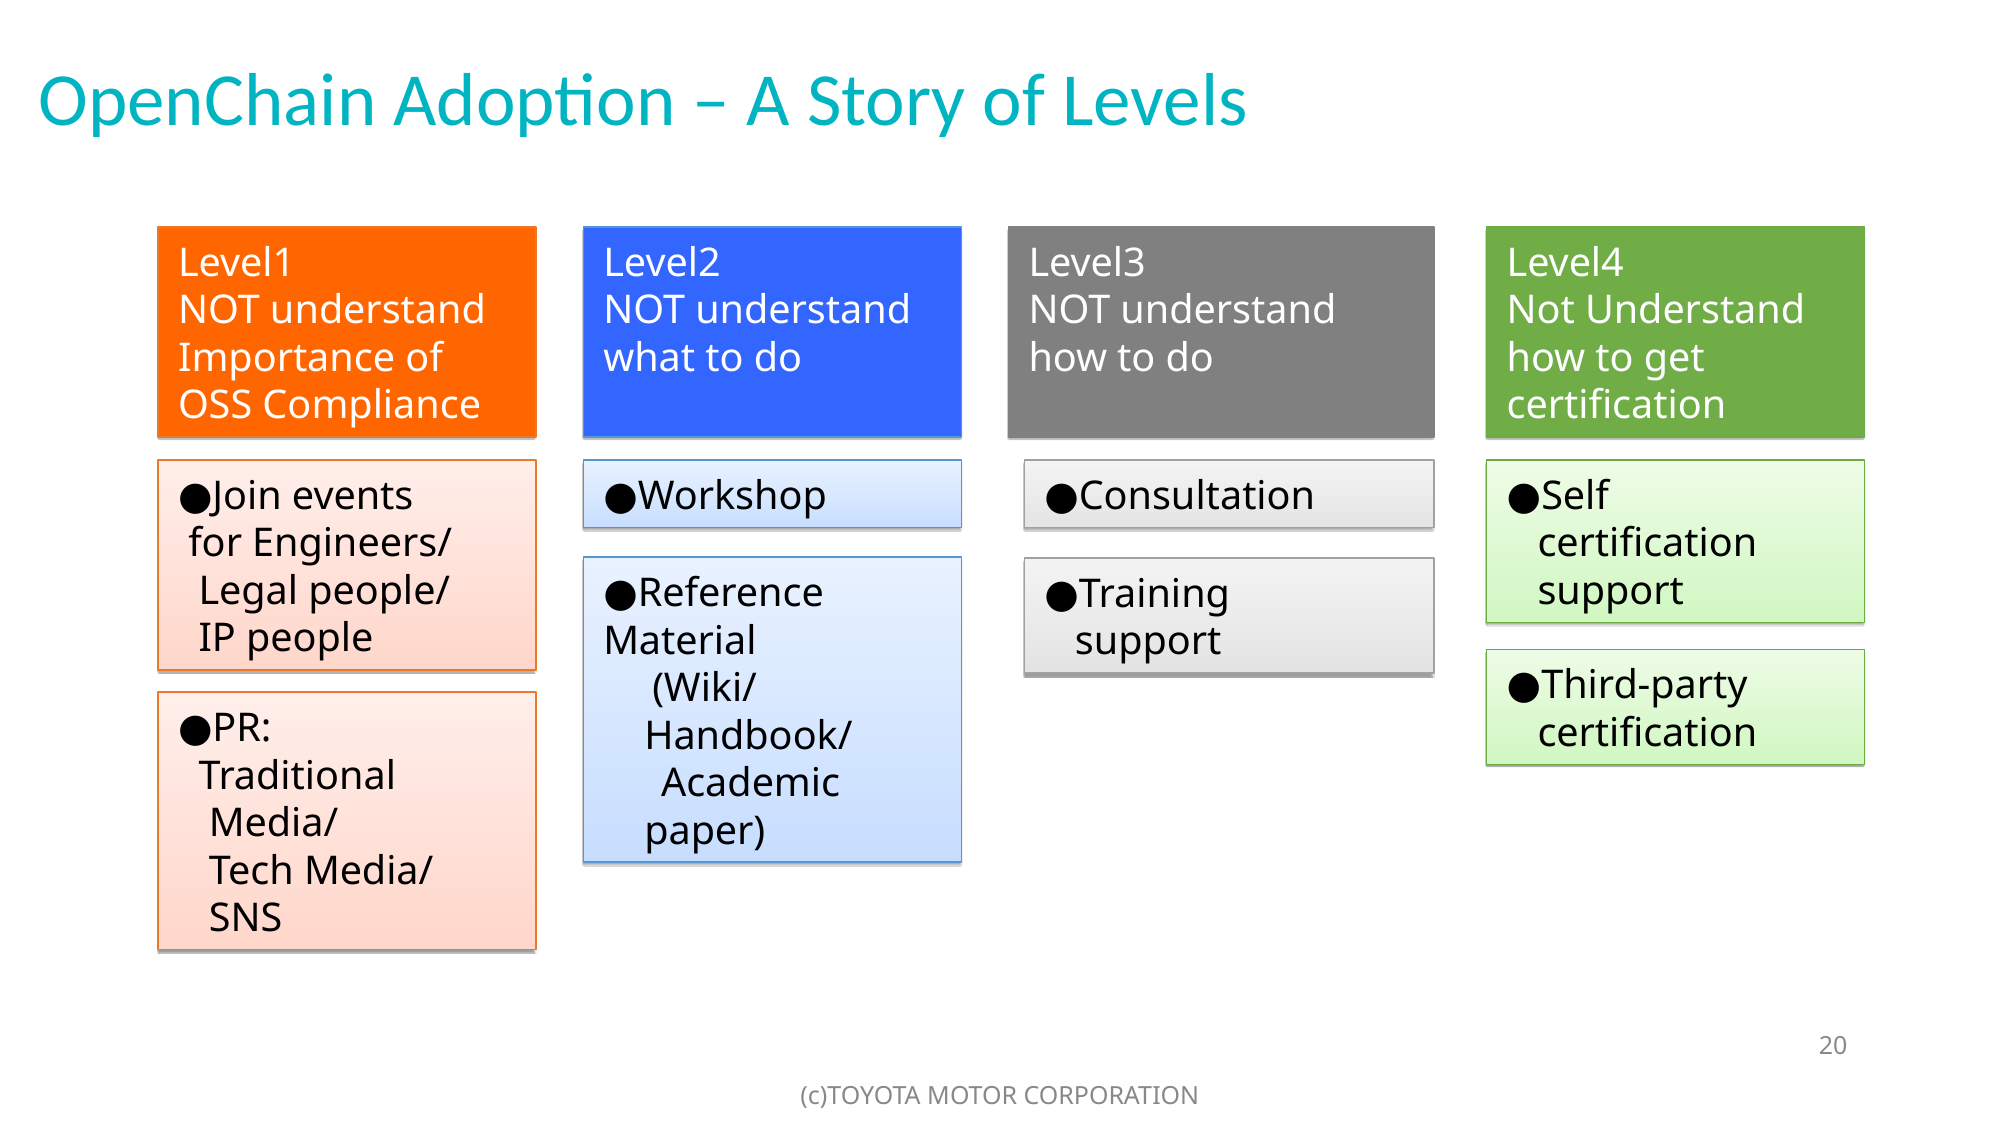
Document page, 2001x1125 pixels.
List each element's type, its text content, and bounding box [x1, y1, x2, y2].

text_box ●Third-party certification [1486, 649, 1865, 765]
text_box ●PR: Traditional Media/ Tech Media/ SNS [158, 692, 537, 950]
text_box Level1 NOT understand Importance of OSS Compliance [158, 226, 537, 437]
text_box ●Training support [1024, 558, 1434, 674]
text_box ●Reference Material (Wiki/ Handbook/ Academic paper) [583, 557, 962, 863]
title OpenChain Adoption – A Story of Levels [23, 45, 1662, 158]
text_box ●Consultation [1024, 459, 1434, 528]
text_box Level2 NOT understand what to do [583, 226, 962, 437]
footer (c)TOYOTA MOTOR CORPORATION [662, 1065, 1338, 1125]
text_box ●Workshop [583, 459, 962, 528]
text_box ●Join events for Engineers/ Legal people/ IP people [158, 459, 537, 670]
slide_number <number> [1676, 1016, 1863, 1076]
text_box ●Self certification support [1486, 459, 1865, 623]
text_box Level4 Not Understand how to get certification [1486, 226, 1865, 437]
text_box Level3 NOT understand how to do [1008, 226, 1434, 437]
